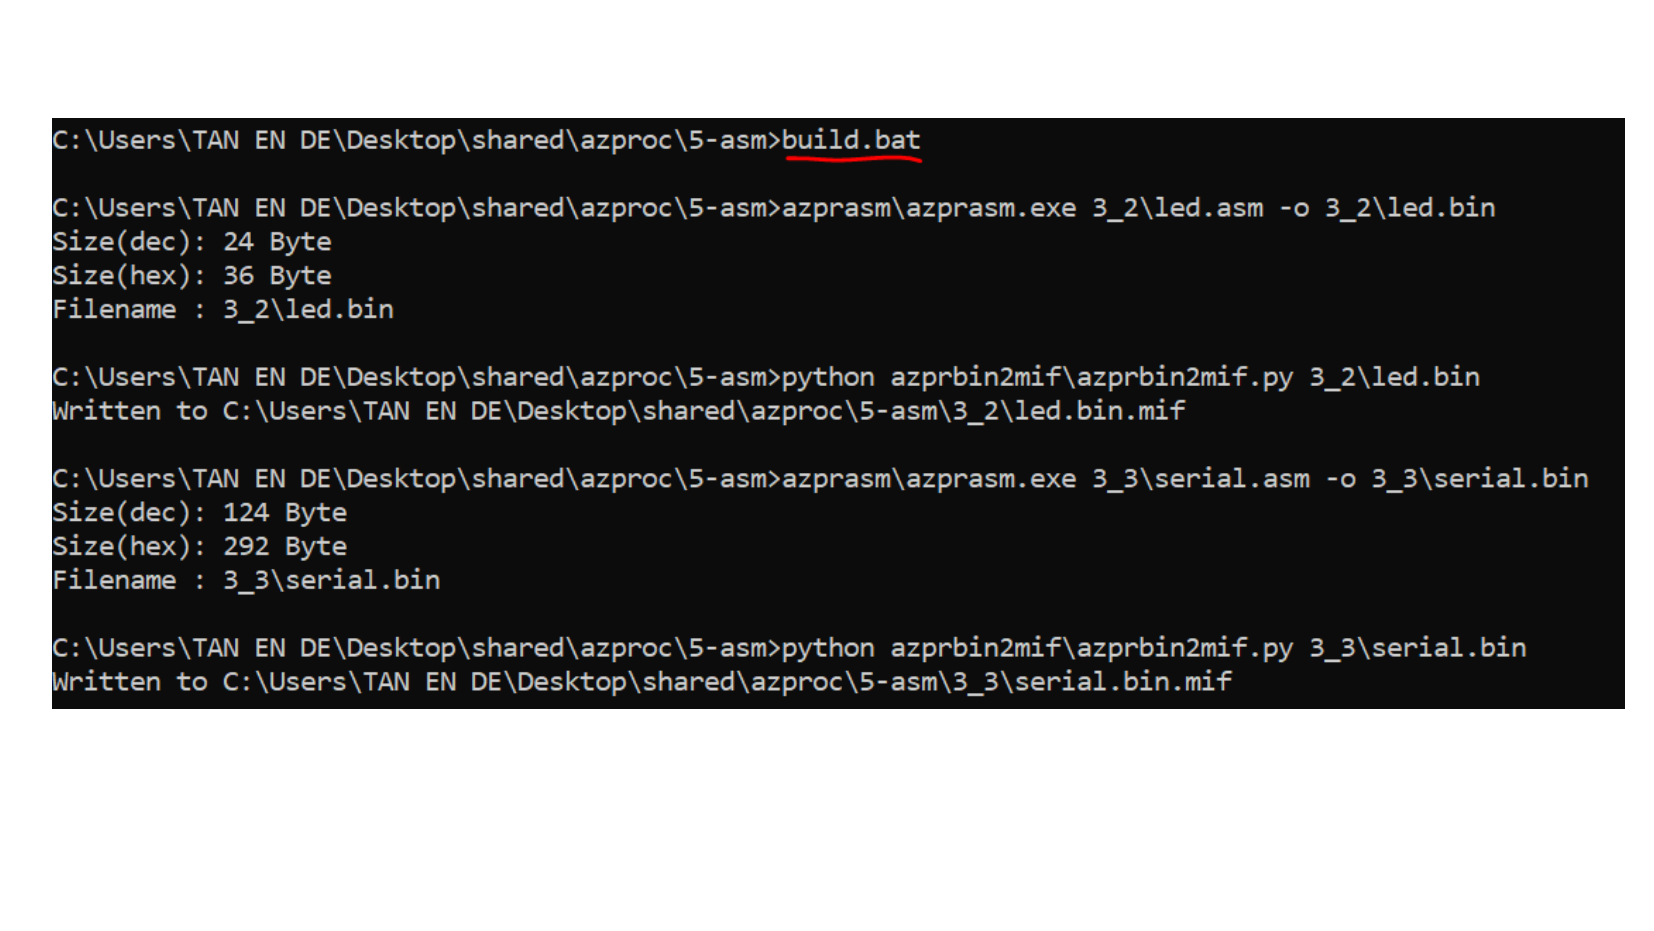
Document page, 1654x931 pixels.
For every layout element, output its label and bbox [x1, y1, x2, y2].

picture [52, 118, 1625, 709]
